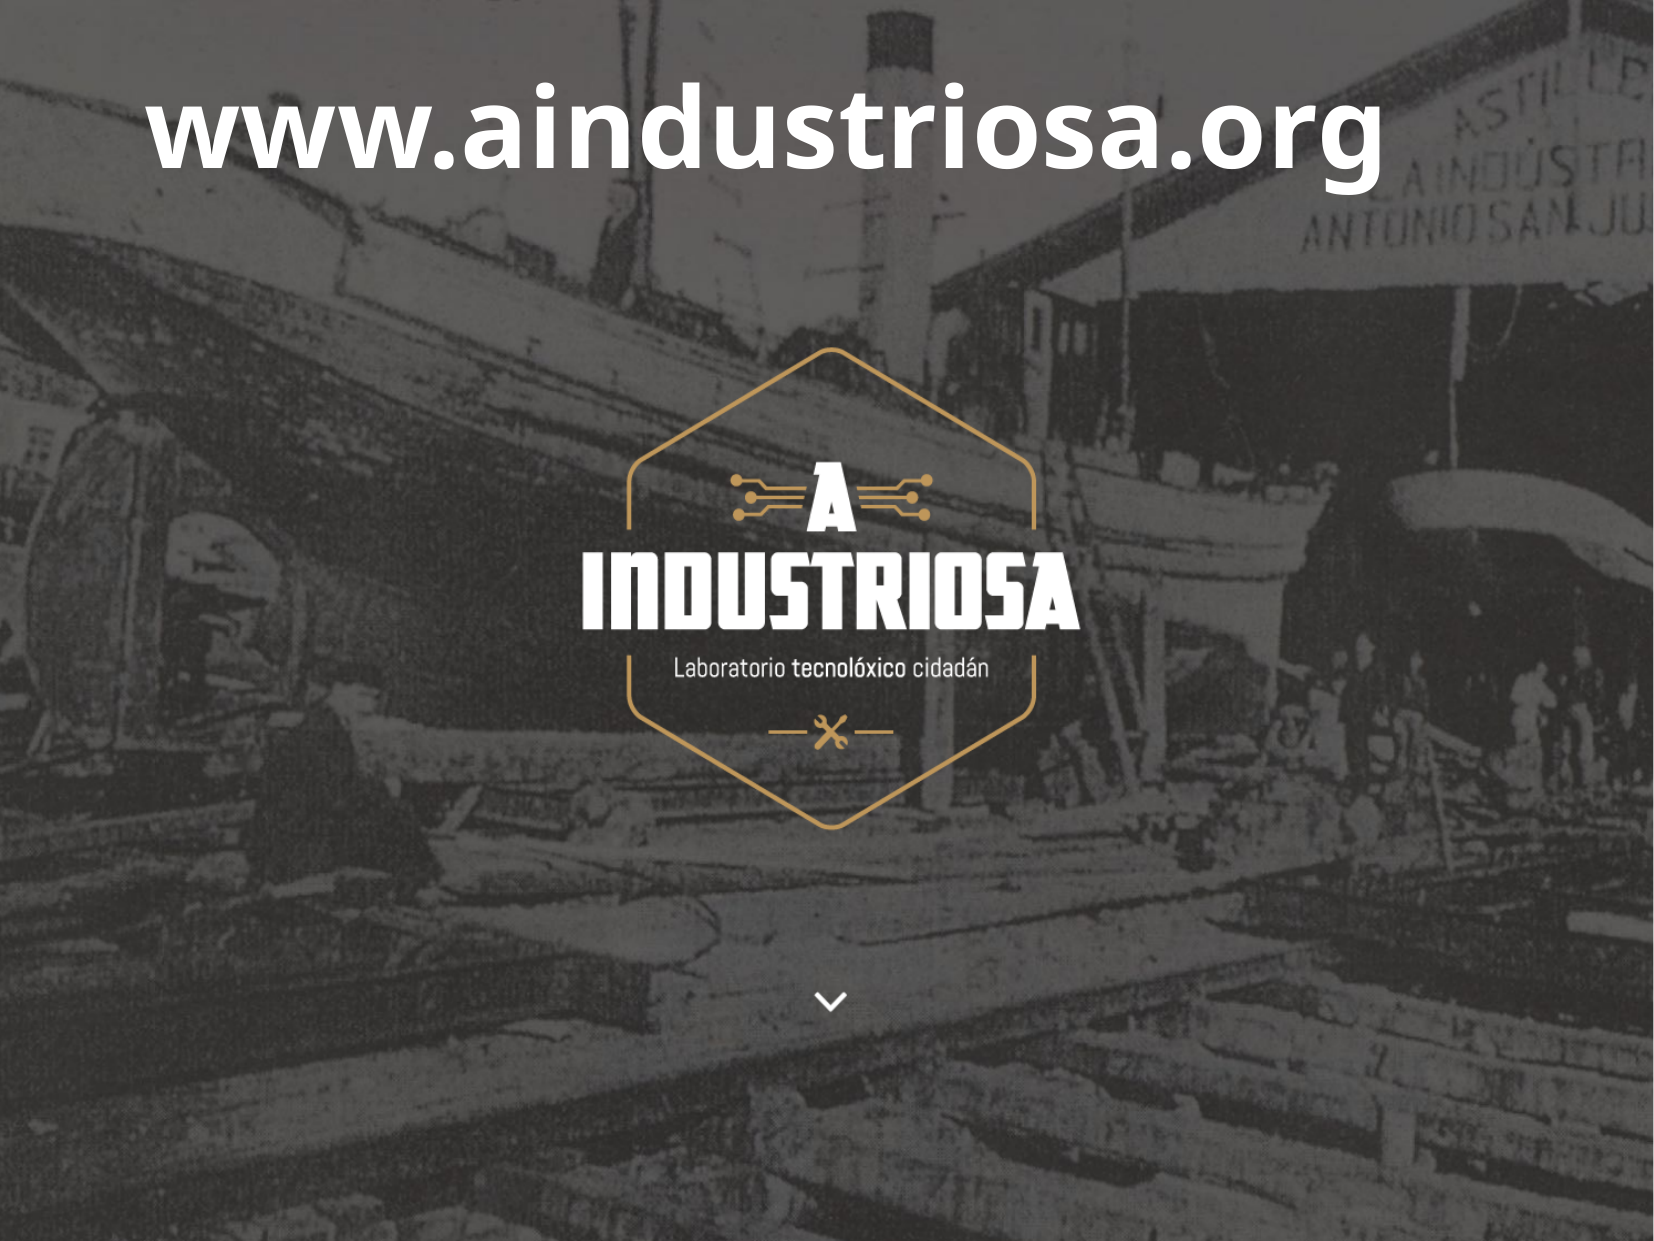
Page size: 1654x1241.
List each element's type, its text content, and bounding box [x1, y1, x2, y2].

picture [0, 0, 1654, 1241]
text_box www.aindustriosa.org [129, 41, 1554, 215]
